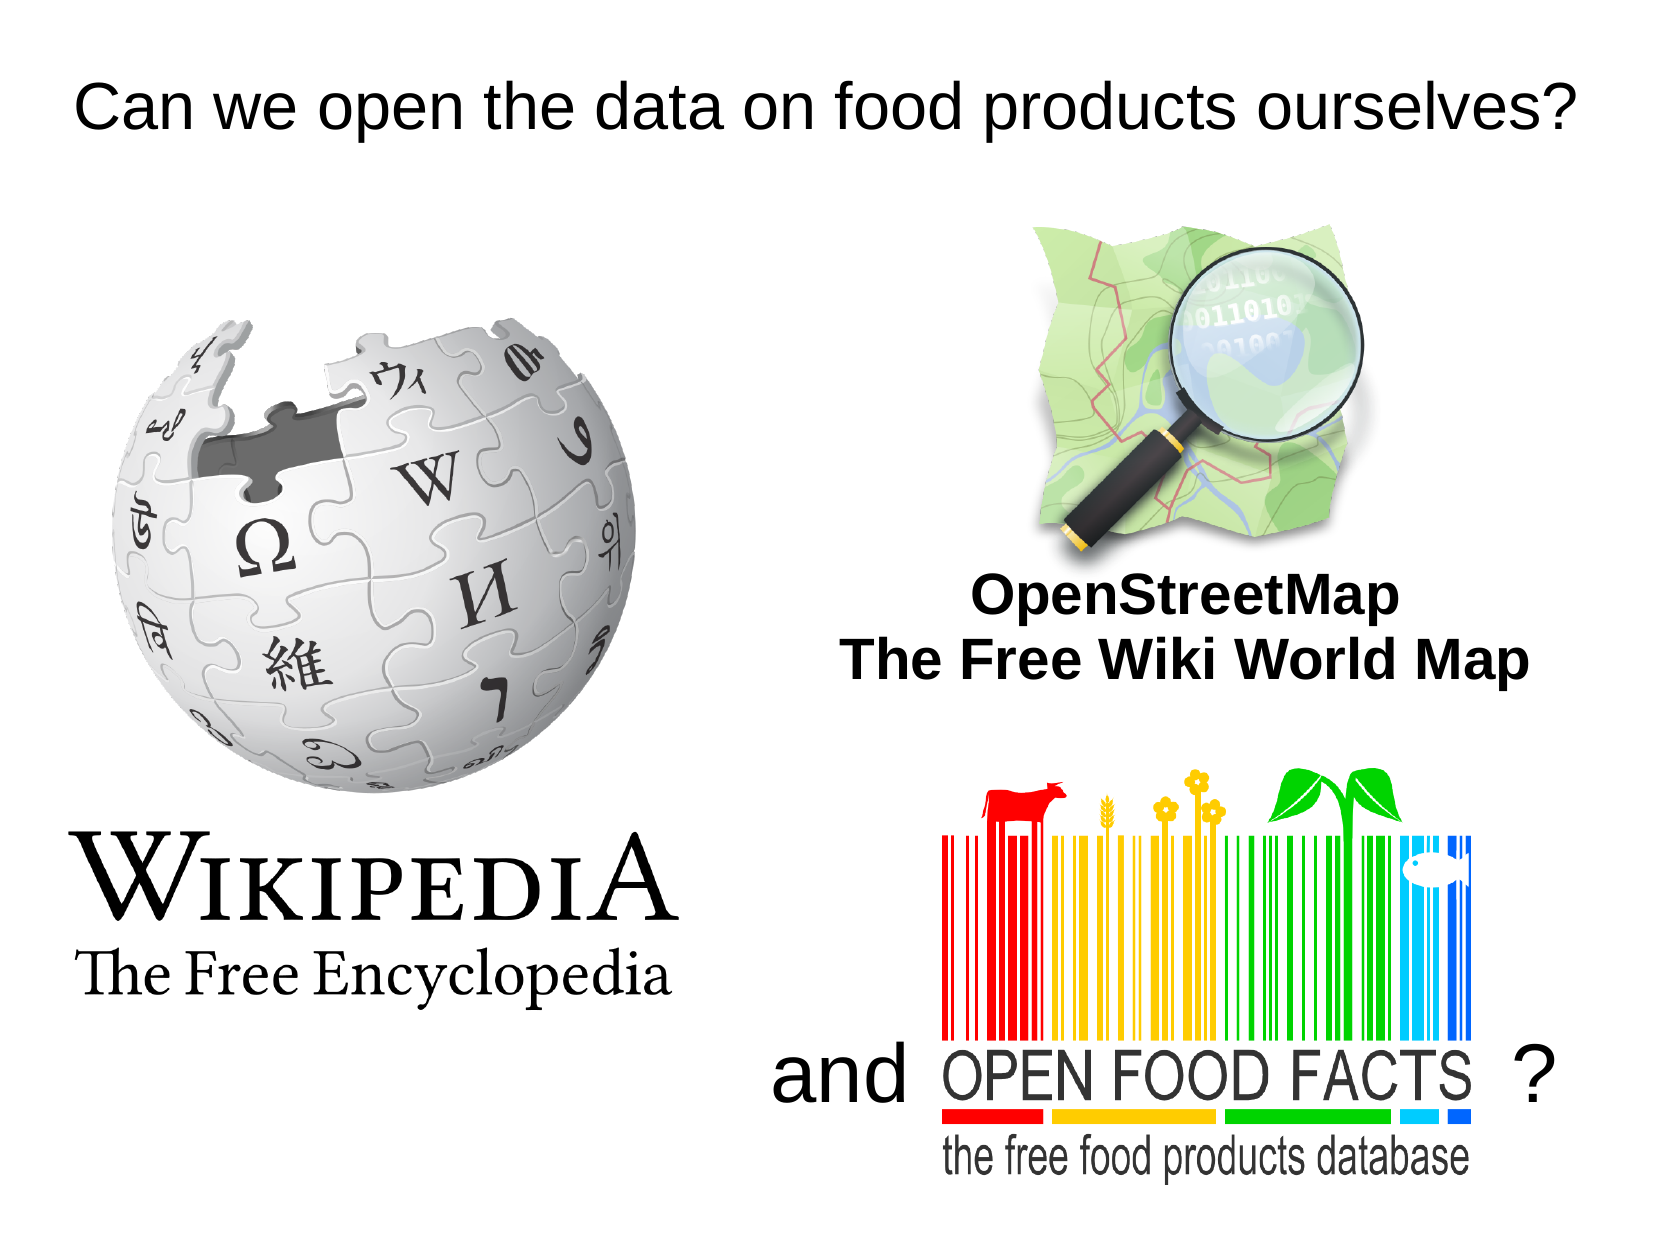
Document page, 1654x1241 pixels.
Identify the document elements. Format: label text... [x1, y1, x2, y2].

picture [942, 758, 1471, 1186]
picture [1020, 224, 1381, 554]
text_box and ? [1471, 1020, 1576, 1128]
text_box OpenStreetMap The Free Wiki World Map [825, 554, 1547, 703]
picture [27, 239, 721, 1036]
title Can we open the data on food products ourselves? [0, 2, 1654, 211]
text_box and ? [755, 1020, 942, 1128]
